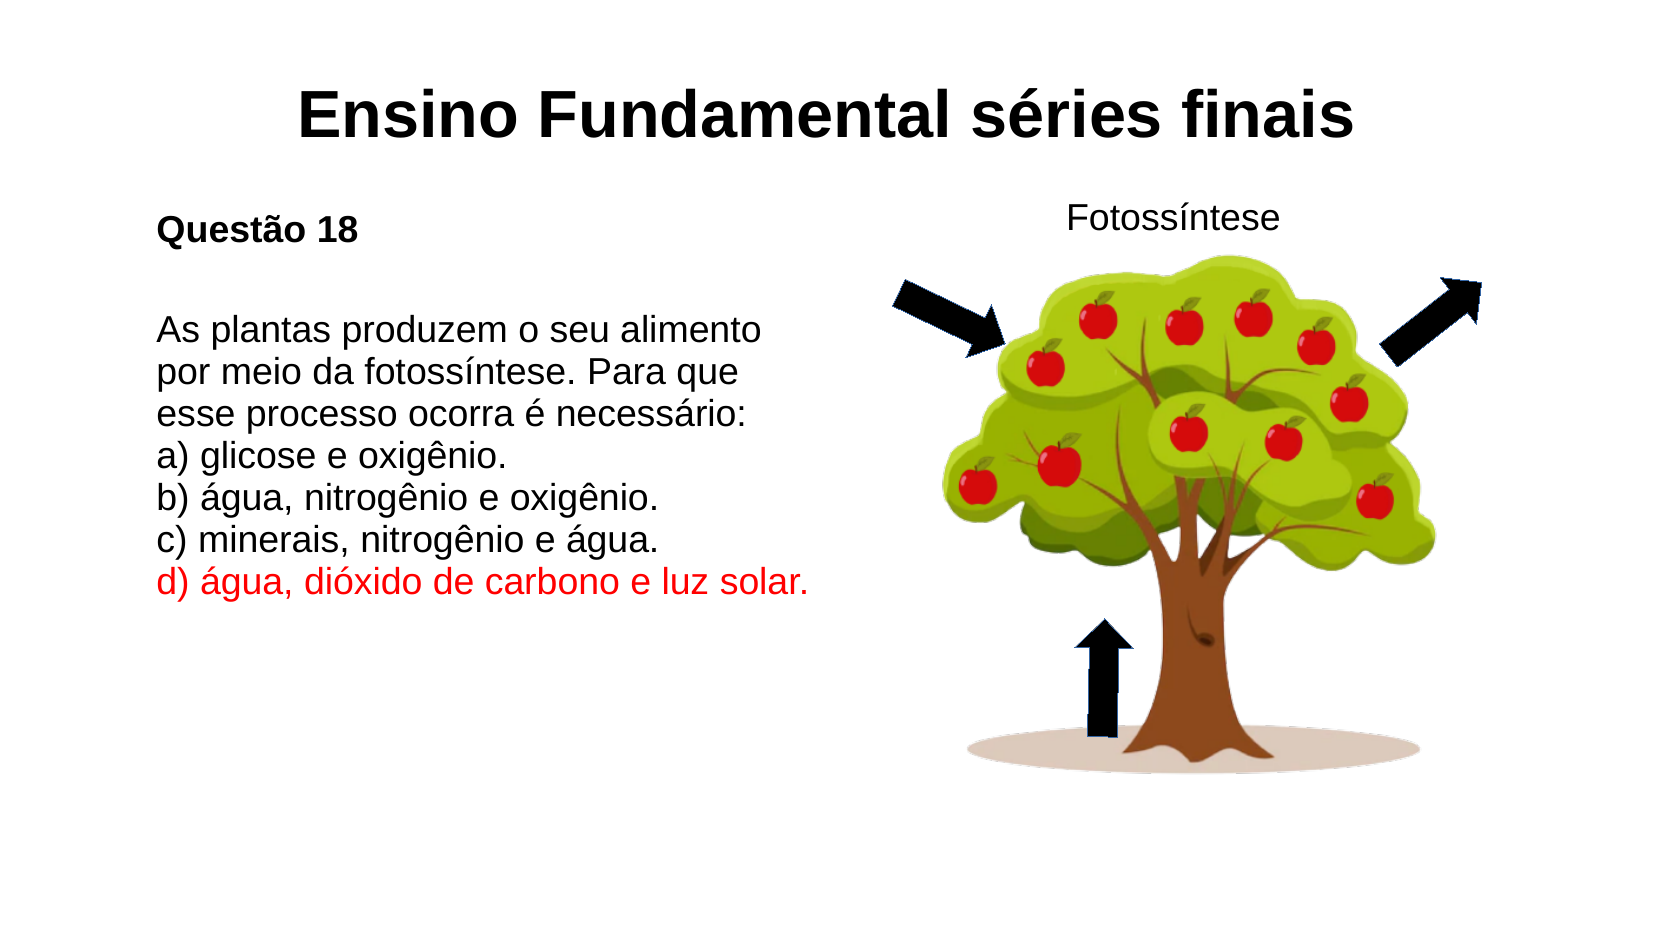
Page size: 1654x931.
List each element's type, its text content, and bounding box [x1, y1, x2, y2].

text_box [1379, 277, 1482, 367]
picture [926, 165, 1453, 823]
text_box [892, 279, 1006, 358]
text_box As plantas produzem o seu alimento por meio da fotossíntese. Para que esse processo ocorra é necessário: a) glicose e oxigênio. b) água, nitrogênio e oxigênio. c) minerais, nitrogênio e água. d) água, dióxido de carbono e luz solar. [141, 301, 839, 610]
text_box [1074, 618, 1134, 738]
text_box Fotossíntese [1051, 188, 1335, 246]
title Ensino Fundamental séries finais [82, 37, 1571, 193]
text_box Questão 18 [141, 200, 839, 258]
